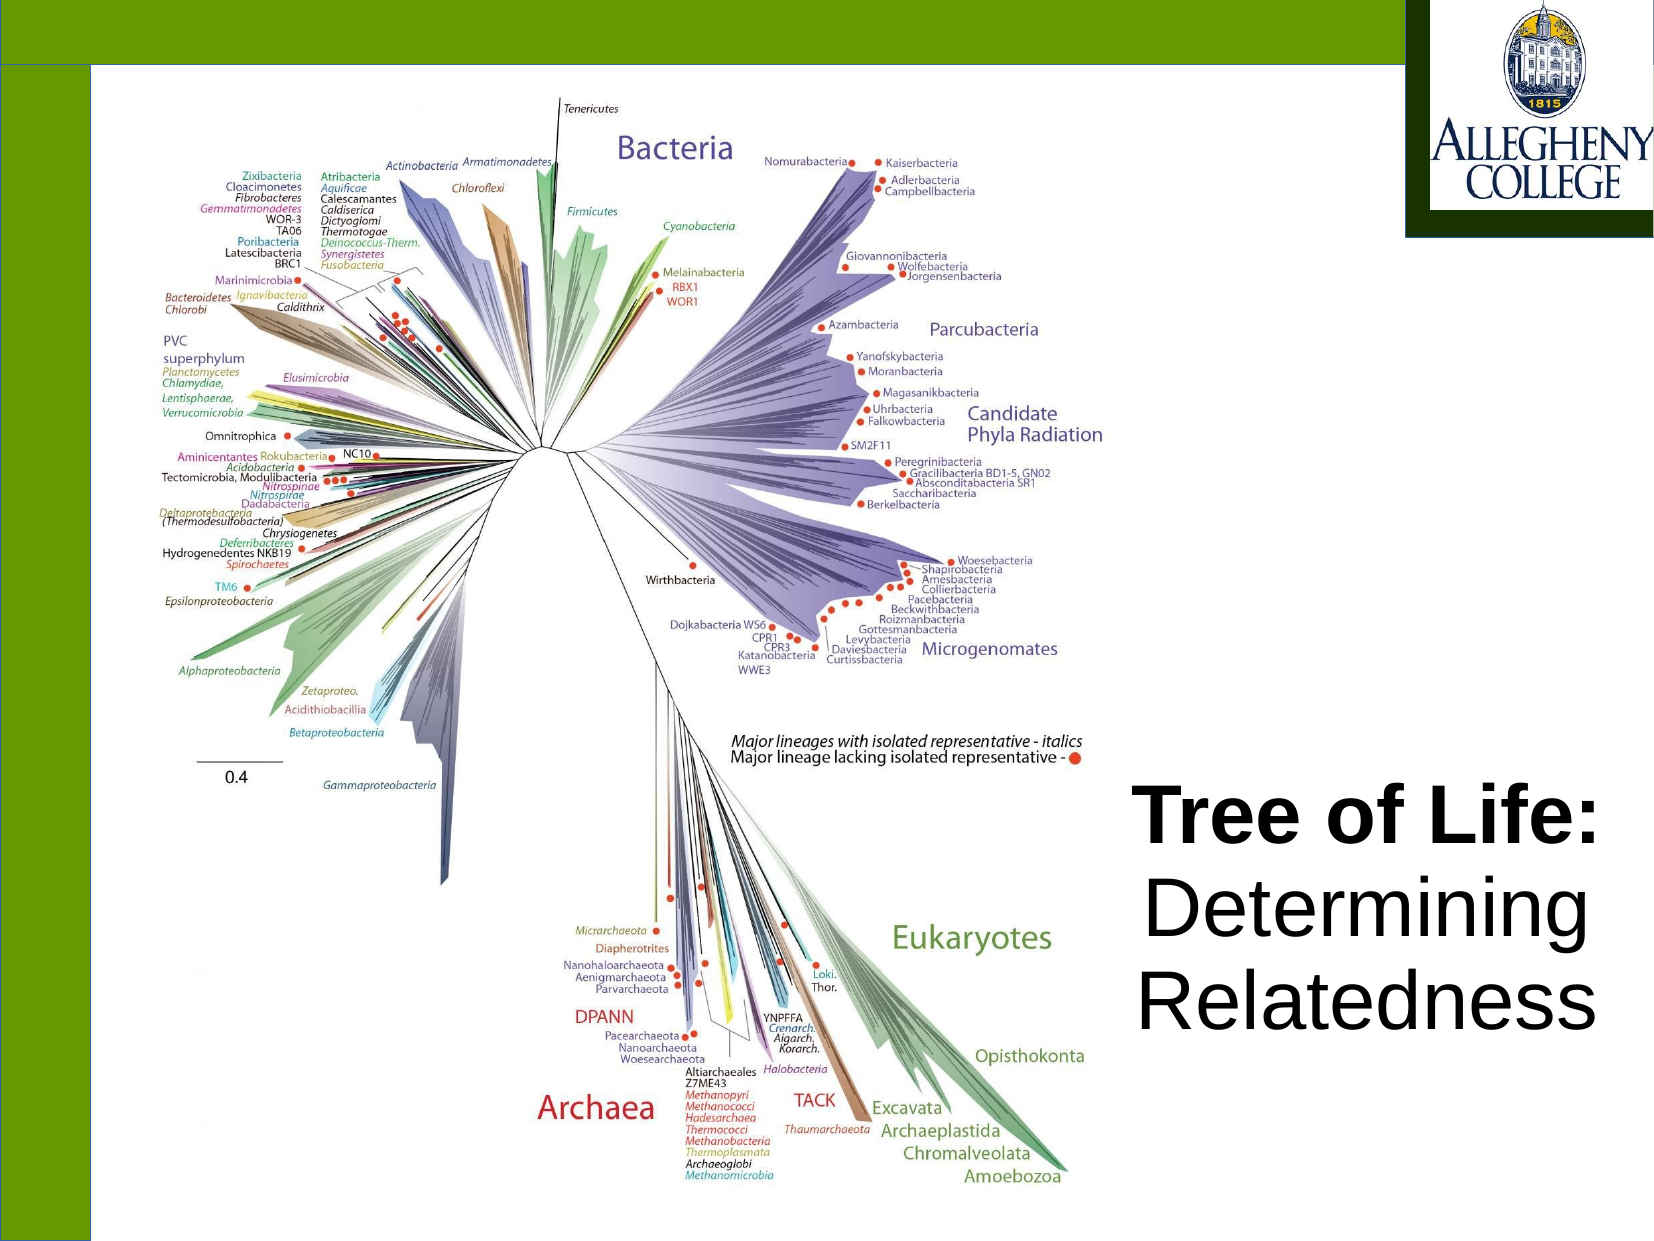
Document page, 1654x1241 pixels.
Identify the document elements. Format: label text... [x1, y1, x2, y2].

title Tree of Life: Determining Relatedness [1119, 726, 1654, 1090]
text_box [0, 0, 1654, 1241]
picture [1430, 0, 1654, 210]
picture [154, 95, 1119, 1190]
